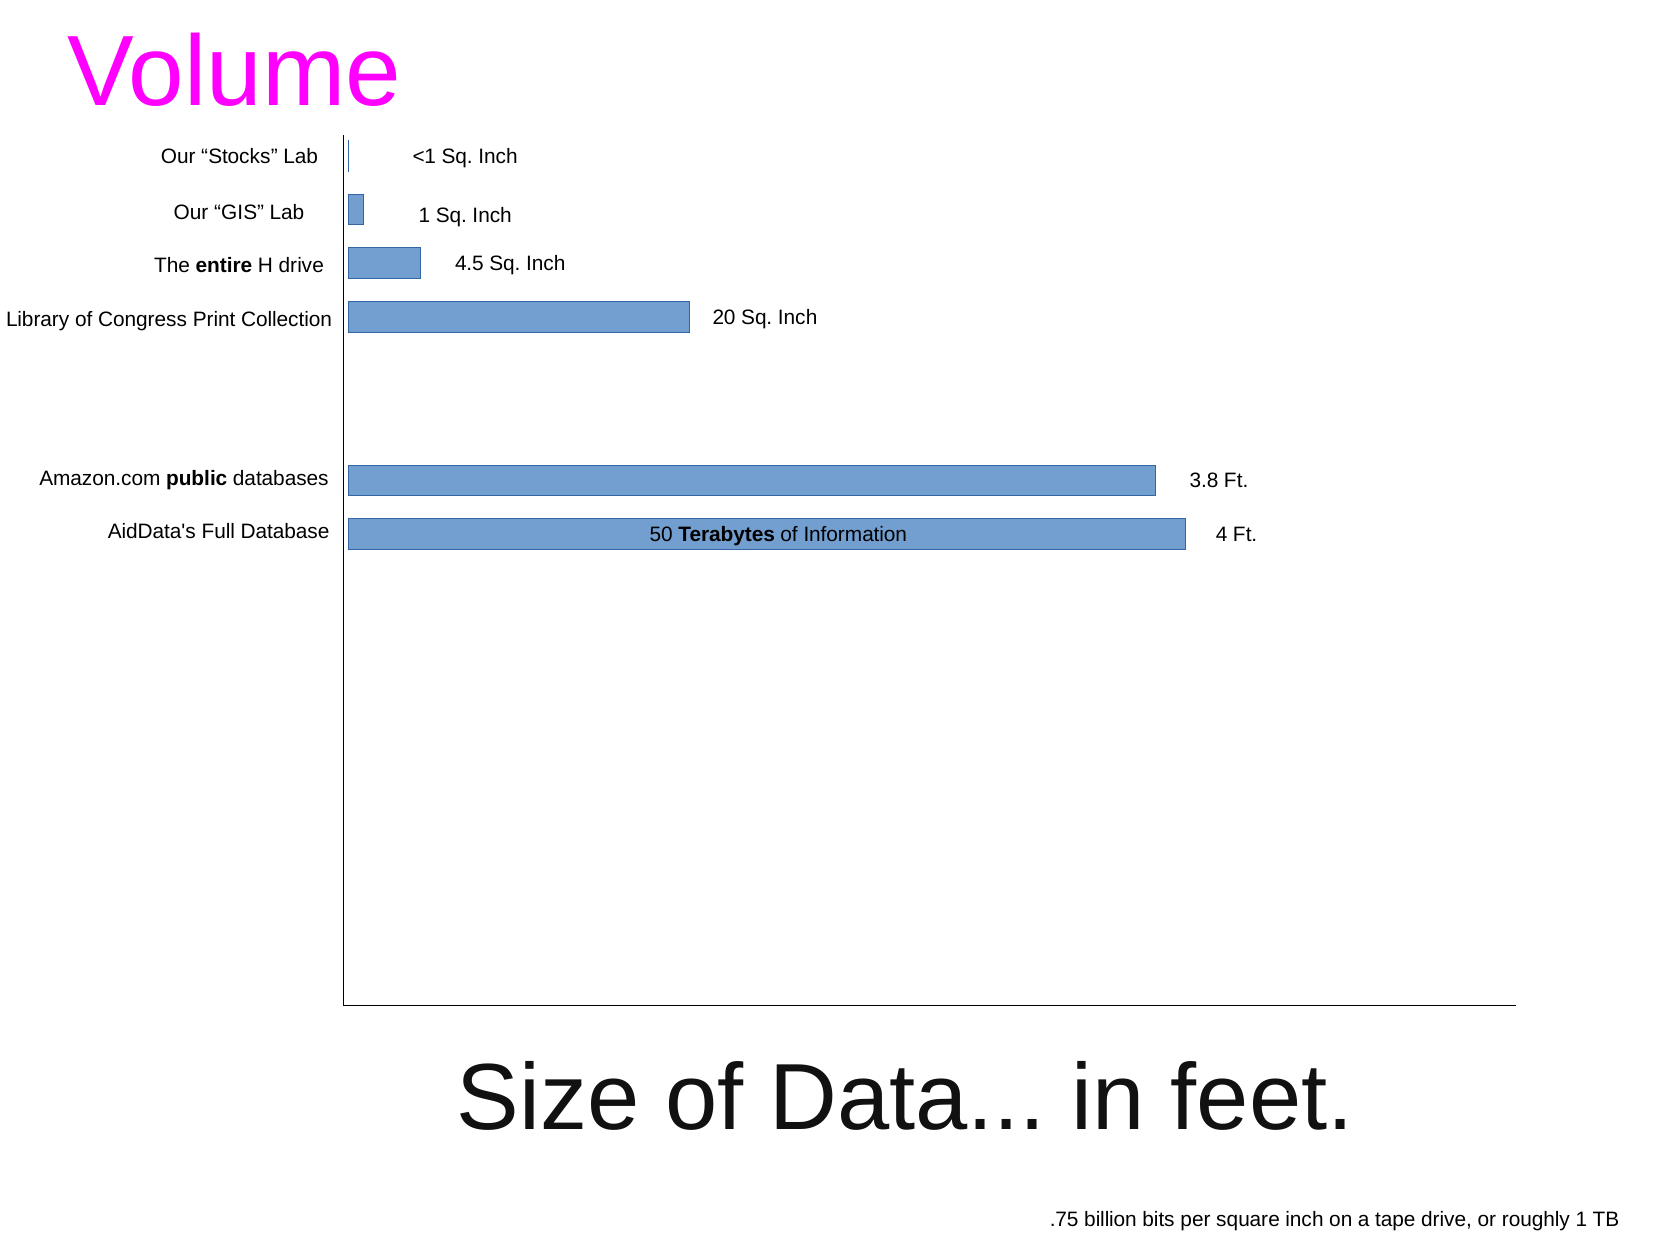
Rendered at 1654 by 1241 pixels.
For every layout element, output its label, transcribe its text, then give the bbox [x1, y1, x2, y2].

text_box 4 Ft. [1161, 518, 1312, 549]
text_box Our “GIS” Lab [133, 197, 344, 228]
text_box [348, 194, 364, 225]
text_box [348, 465, 1143, 496]
text_box 20 Sq. Inch [689, 302, 841, 333]
text_box Our “Stocks” Lab [134, 140, 345, 171]
text_box AidData's Full Database [99, 516, 339, 547]
text_box [348, 301, 690, 333]
text_box [348, 518, 1186, 550]
text_box .75 billion bits per square inch on a tape drive, or roughly 1 TB [1035, 1200, 1654, 1239]
text_box 3.8 Ft. [1143, 465, 1295, 496]
text_box 50 Terabytes of Information [596, 518, 961, 549]
text_box 4.5 Sq. Inch [435, 248, 586, 279]
text_box The entire H drive [133, 250, 344, 281]
text_box Library of Congress Print Collection [0, 302, 339, 336]
list Volume [0, 15, 436, 150]
text_box <1 Sq. Inch [390, 140, 541, 171]
list Size of Data... in feet. [390, 1044, 1366, 1179]
text_box Amazon.com public databases [30, 463, 339, 494]
text_box [348, 247, 421, 279]
text_box 1 Sq. Inch [390, 199, 541, 230]
